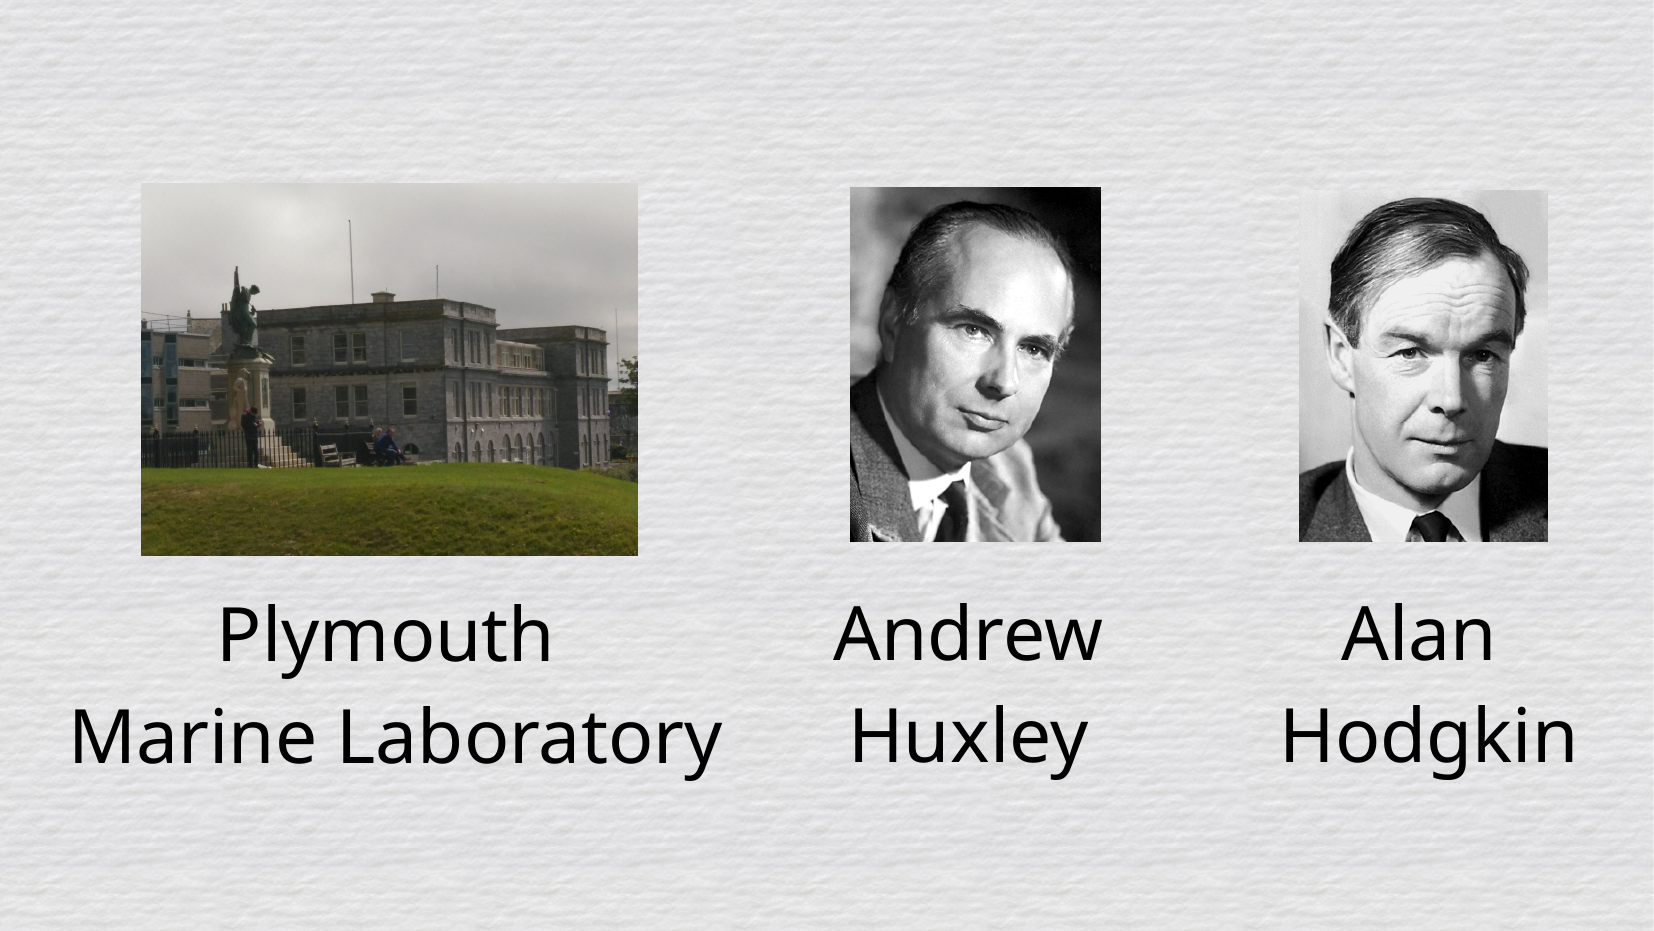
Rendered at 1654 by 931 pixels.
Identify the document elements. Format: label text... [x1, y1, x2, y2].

text_box Andrew Huxley [779, 572, 1158, 838]
text_box Plymouth Marine Laboratory [23, 573, 768, 839]
text_box Alan Hodgkin [1240, 572, 1619, 838]
picture [0, 0, 1654, 931]
